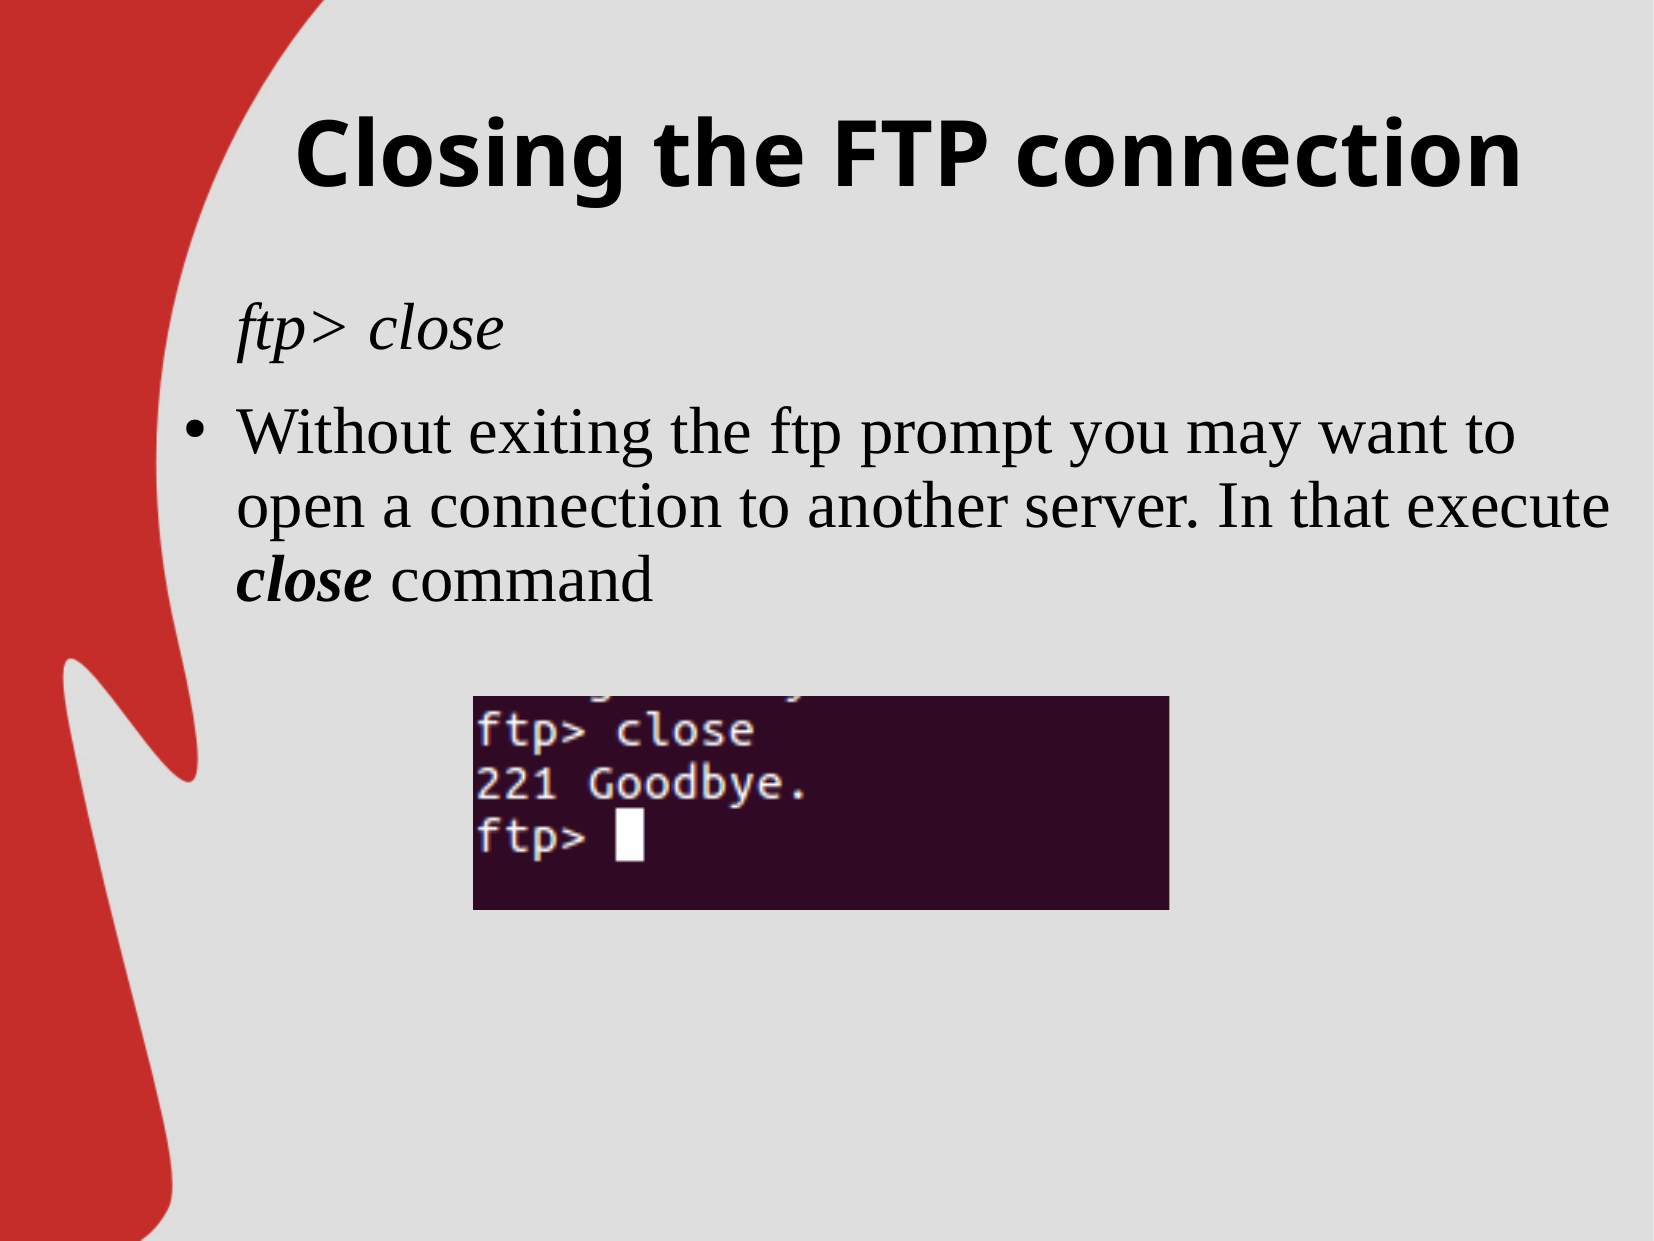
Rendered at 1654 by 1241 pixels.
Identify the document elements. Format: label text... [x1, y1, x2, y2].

picture [473, 696, 1170, 910]
list ftp> close Without exiting the ftp prompt you may want to open a connection to another server. In that execute close command [165, 290, 1654, 1010]
title Closing the FTP connection [165, 33, 1654, 269]
picture [0, 0, 1654, 1241]
